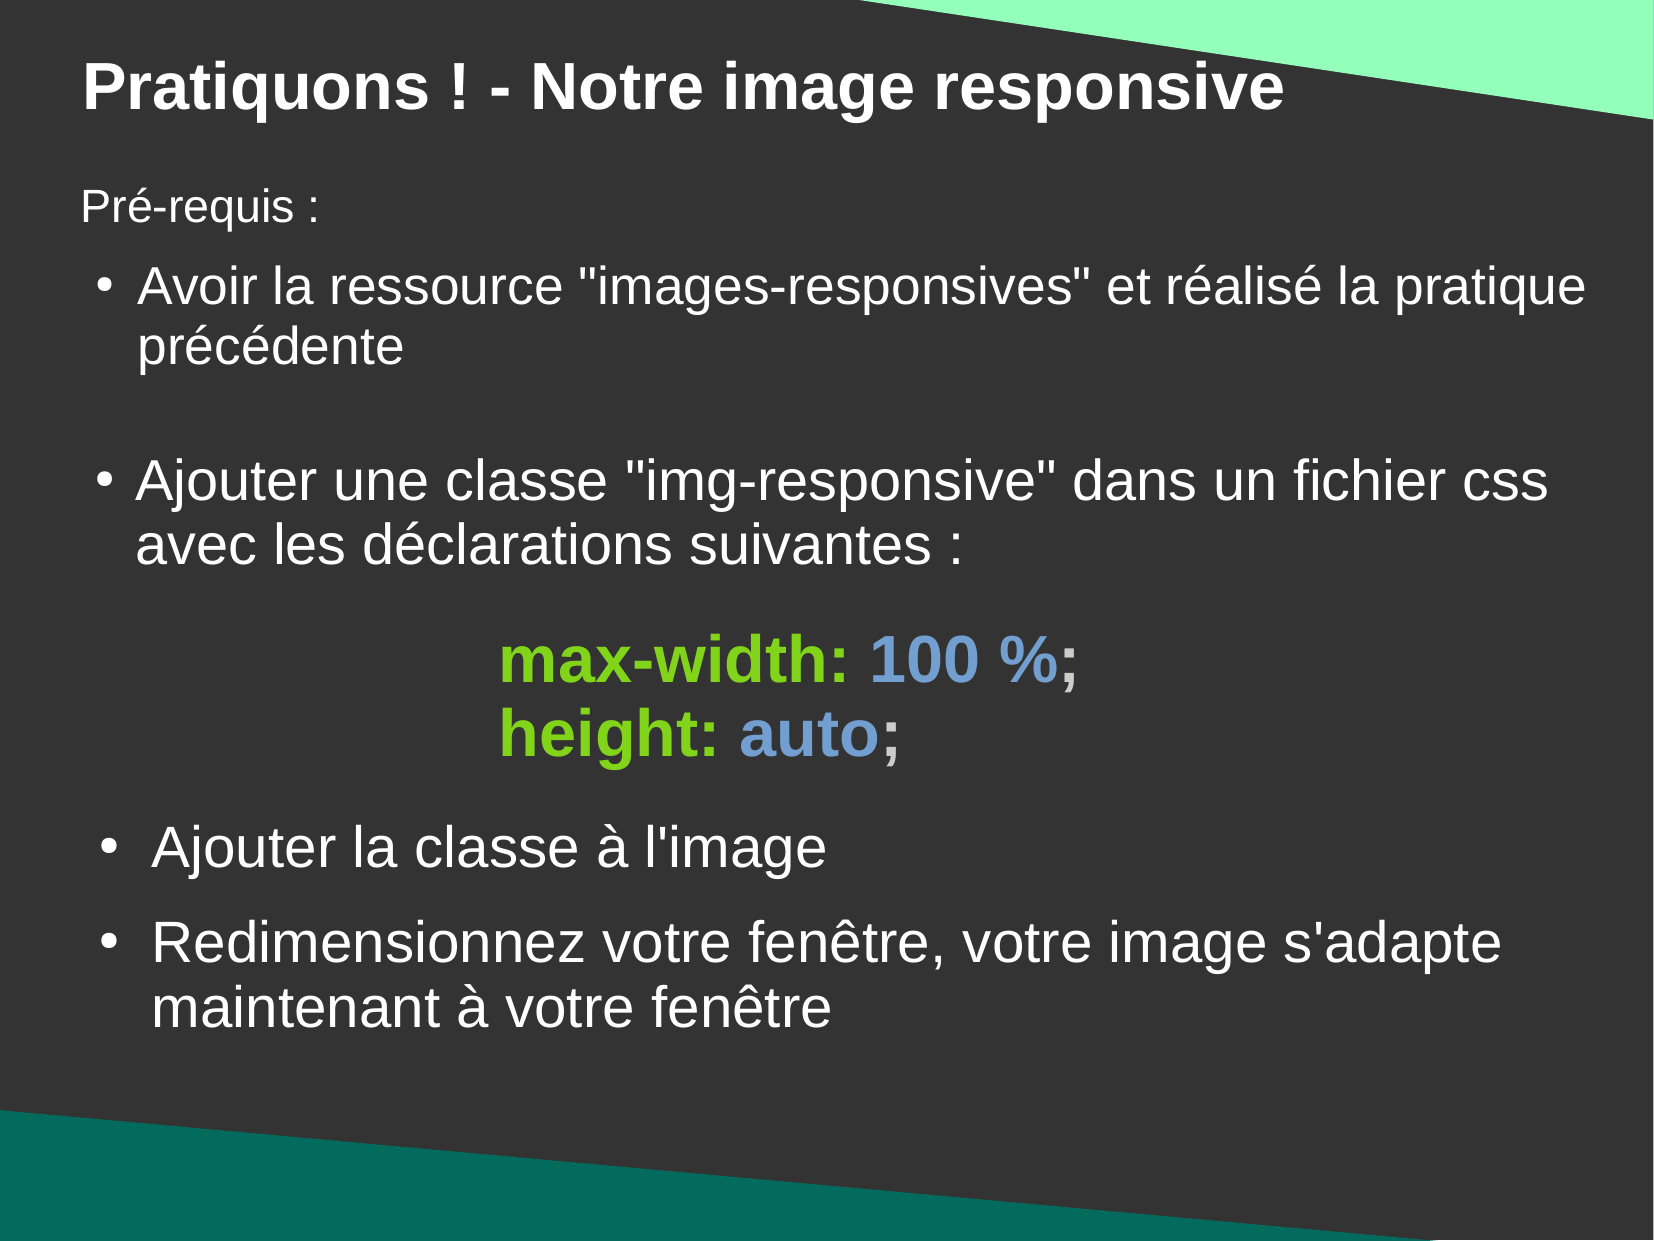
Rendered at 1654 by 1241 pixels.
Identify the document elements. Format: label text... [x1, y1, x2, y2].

text_box [859, 0, 1654, 120]
title Pratiquons ! - Notre image responsive [82, 49, 1571, 152]
list Ajouter une classe "img-responsive" dans un fichier css avec les déclarations suivantes : [80, 447, 1605, 580]
text_box max-width: 100 %; height: auto; [484, 614, 1099, 791]
list Pré-requis : Avoir la ressource "images-responsives" et réalisé la pratique précédente [80, 180, 1620, 378]
list Ajouter la classe à l'image Redimensionnez votre fenêtre, votre image s'adapte maintenant à votre fenêtre [80, 814, 1605, 1075]
